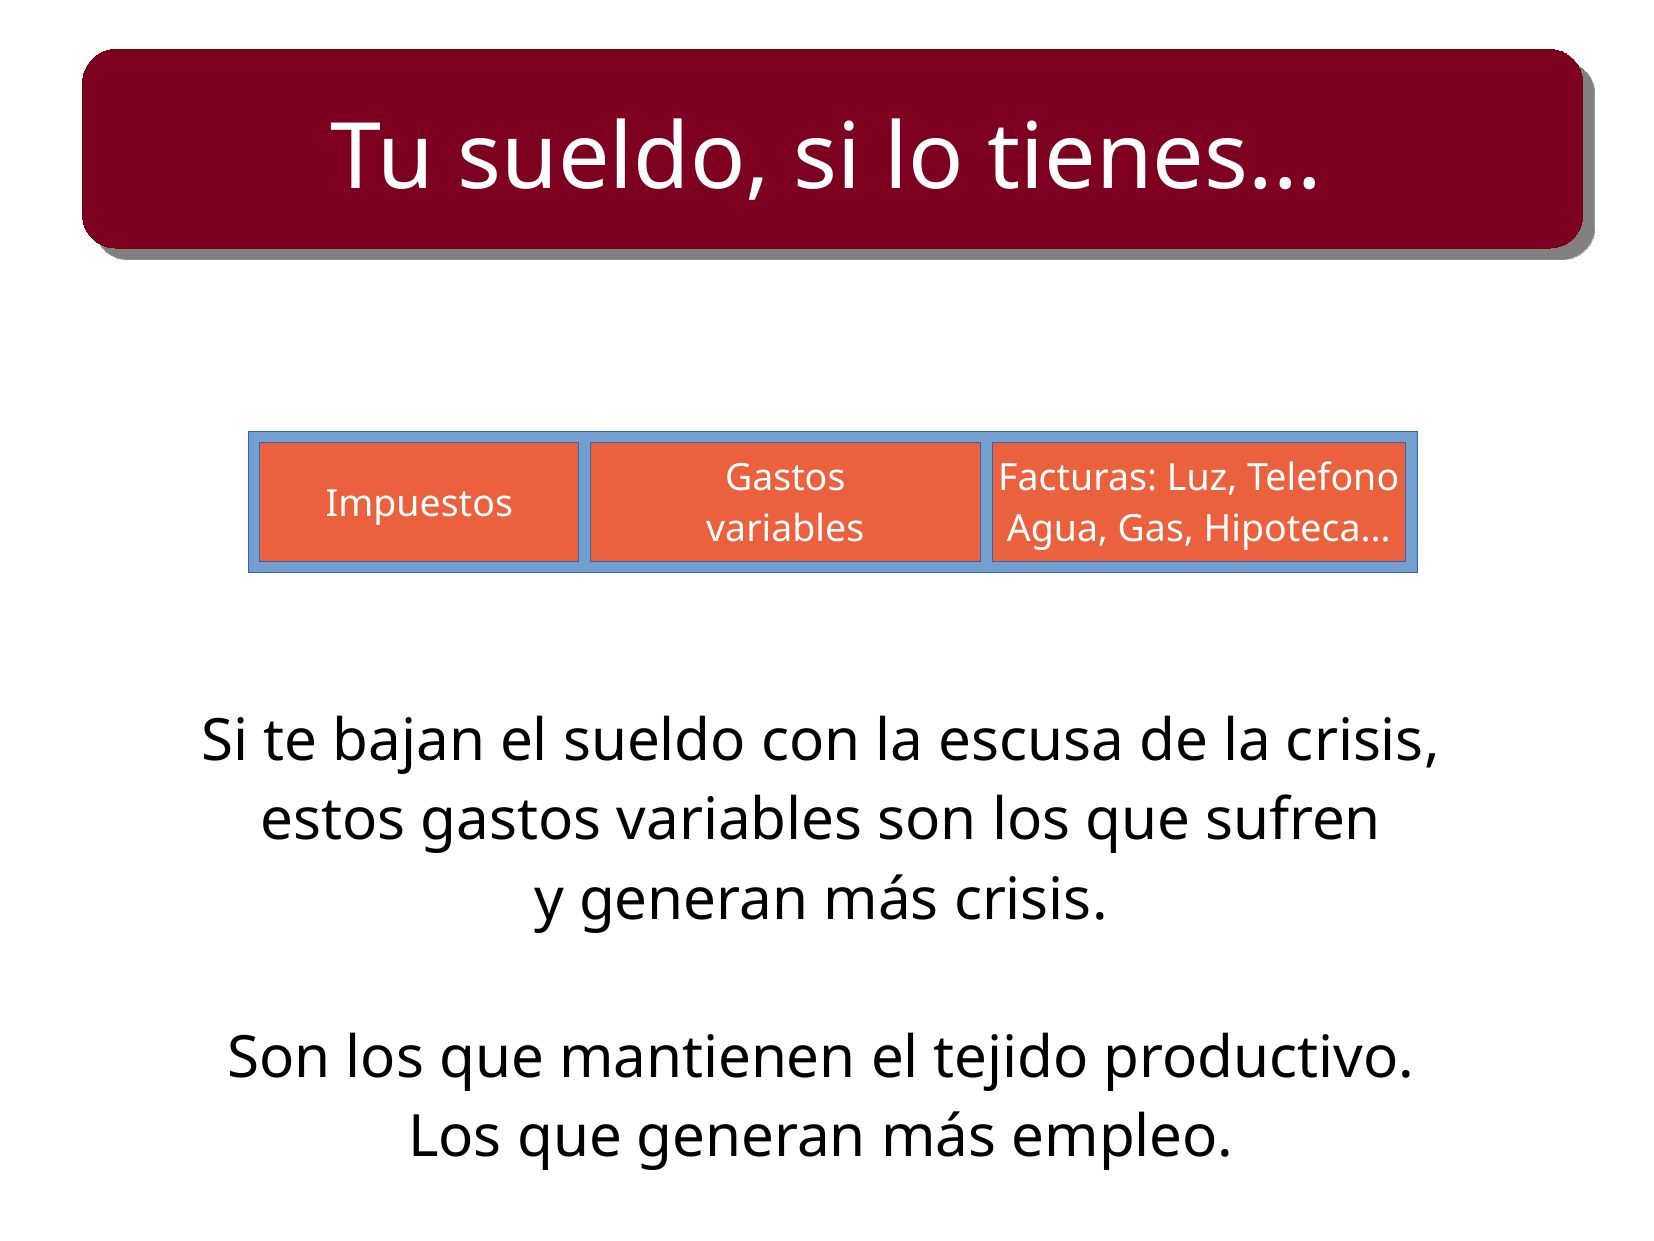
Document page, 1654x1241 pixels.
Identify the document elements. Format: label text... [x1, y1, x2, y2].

text_box Gastos variables [590, 442, 981, 562]
text_box Si te bajan el sueldo con la escusa de la crisis, estos gastos variables son los que sufren y generan más crisis. Son los que mantienen el tejido productivo. Los que generan más empleo. [118, 691, 1524, 1101]
title Tu sueldo, si lo tienes... [82, 49, 1571, 257]
text_box Impuestos [259, 442, 579, 562]
text_box [248, 431, 1418, 573]
text_box Facturas: Luz, Telefono Agua, Gas, Hipoteca... [992, 442, 1406, 562]
